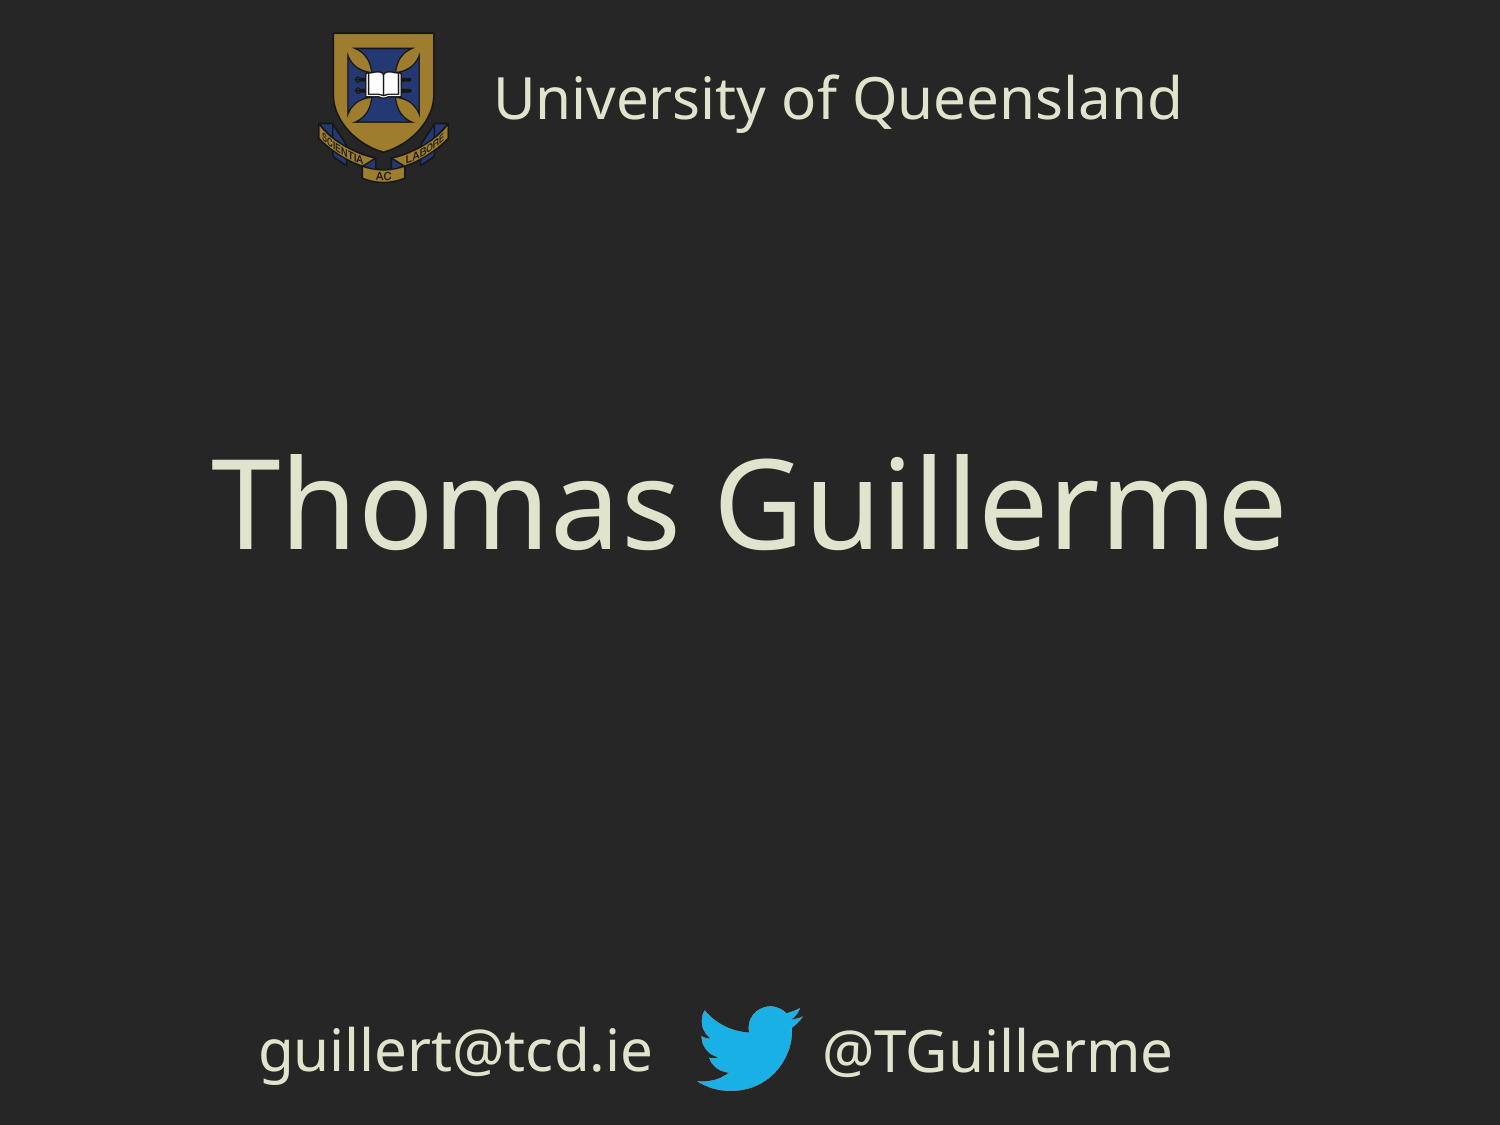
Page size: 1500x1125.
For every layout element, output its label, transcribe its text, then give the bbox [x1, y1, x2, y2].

text_box @TGuillerme [807, 1006, 1189, 1092]
text_box Thomas Guillerme [0, 341, 1500, 657]
text_box University of Queensland [478, 53, 1198, 139]
picture [296, 20, 471, 195]
text_box guillert@tcd.ie [243, 1005, 668, 1092]
picture [697, 1006, 803, 1092]
